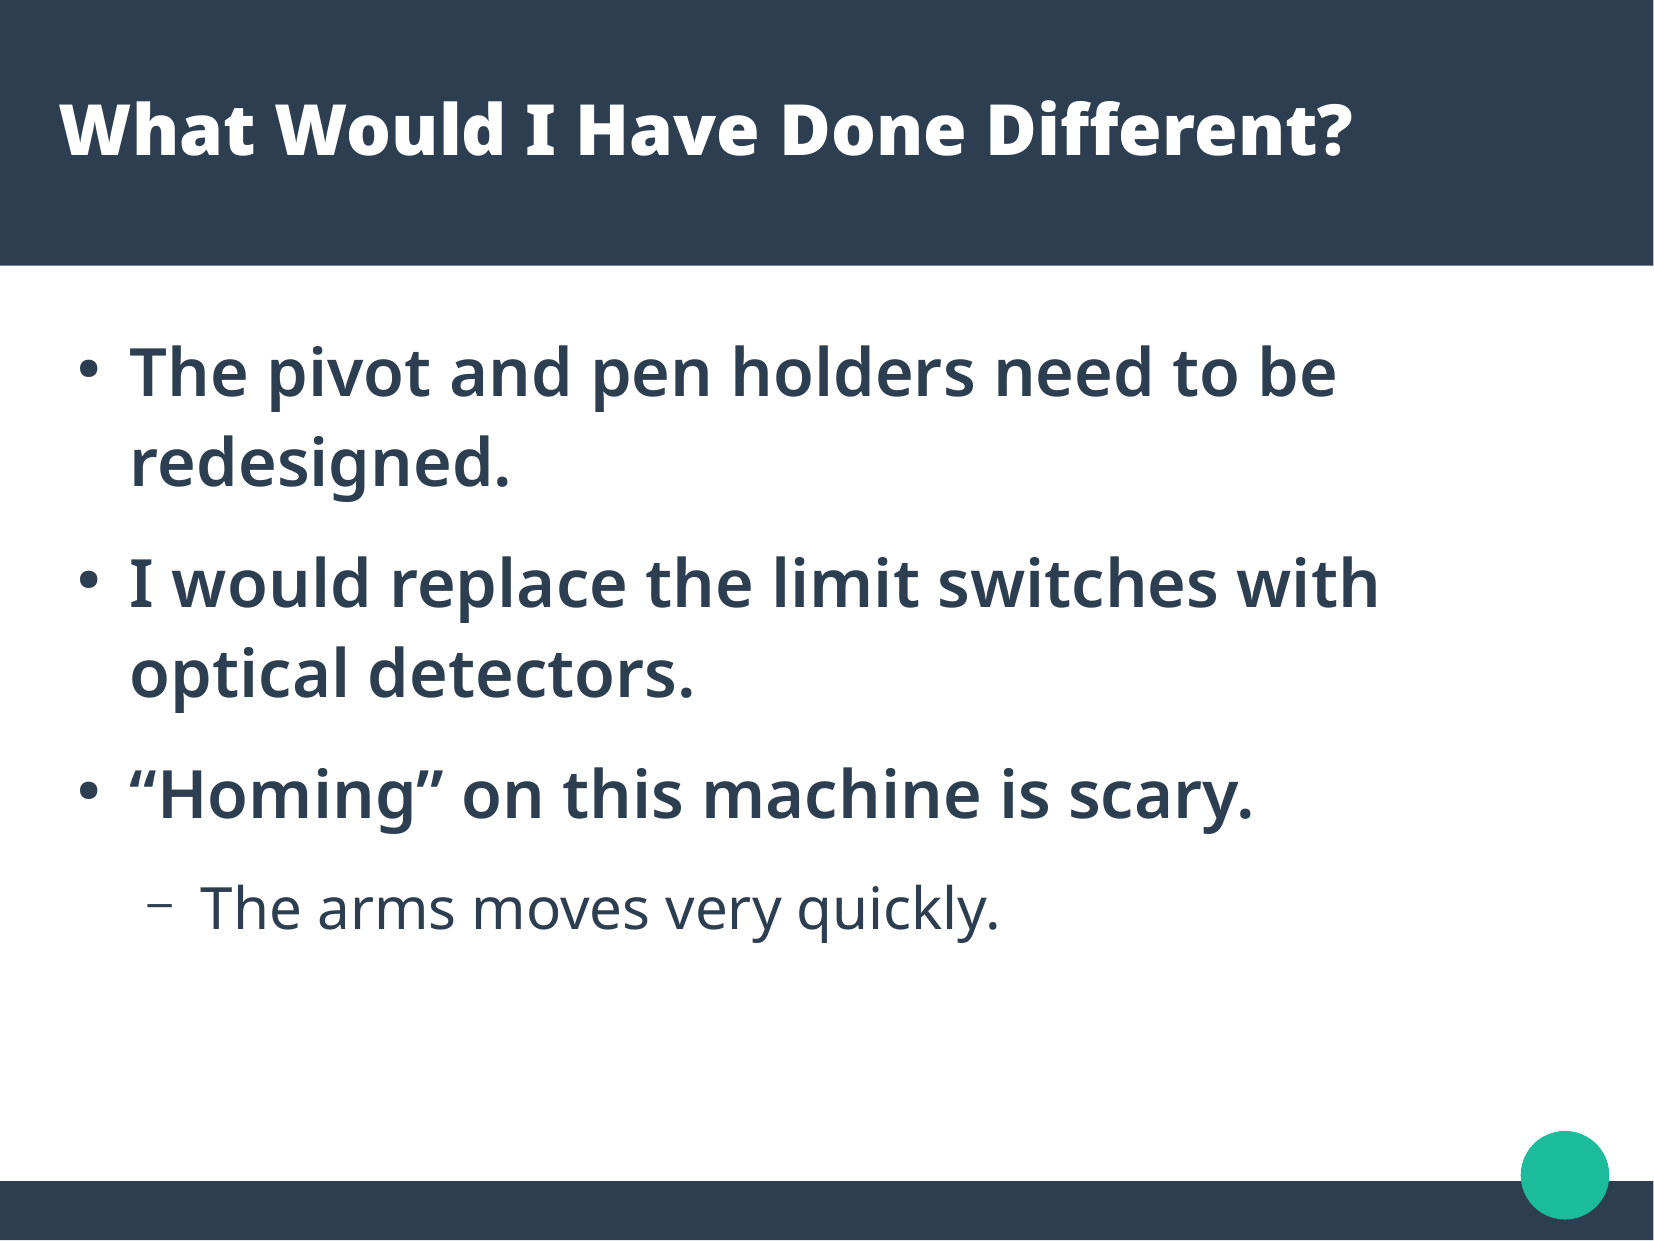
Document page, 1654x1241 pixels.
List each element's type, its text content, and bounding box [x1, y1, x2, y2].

list The pivot and pen holders need to be redesigned. I would replace the limit switches with optical detectors. “Homing” on this machine is scary. The arms moves very quickly. [59, 324, 1595, 1152]
title What Would I Have Done Different? [59, 49, 1595, 207]
